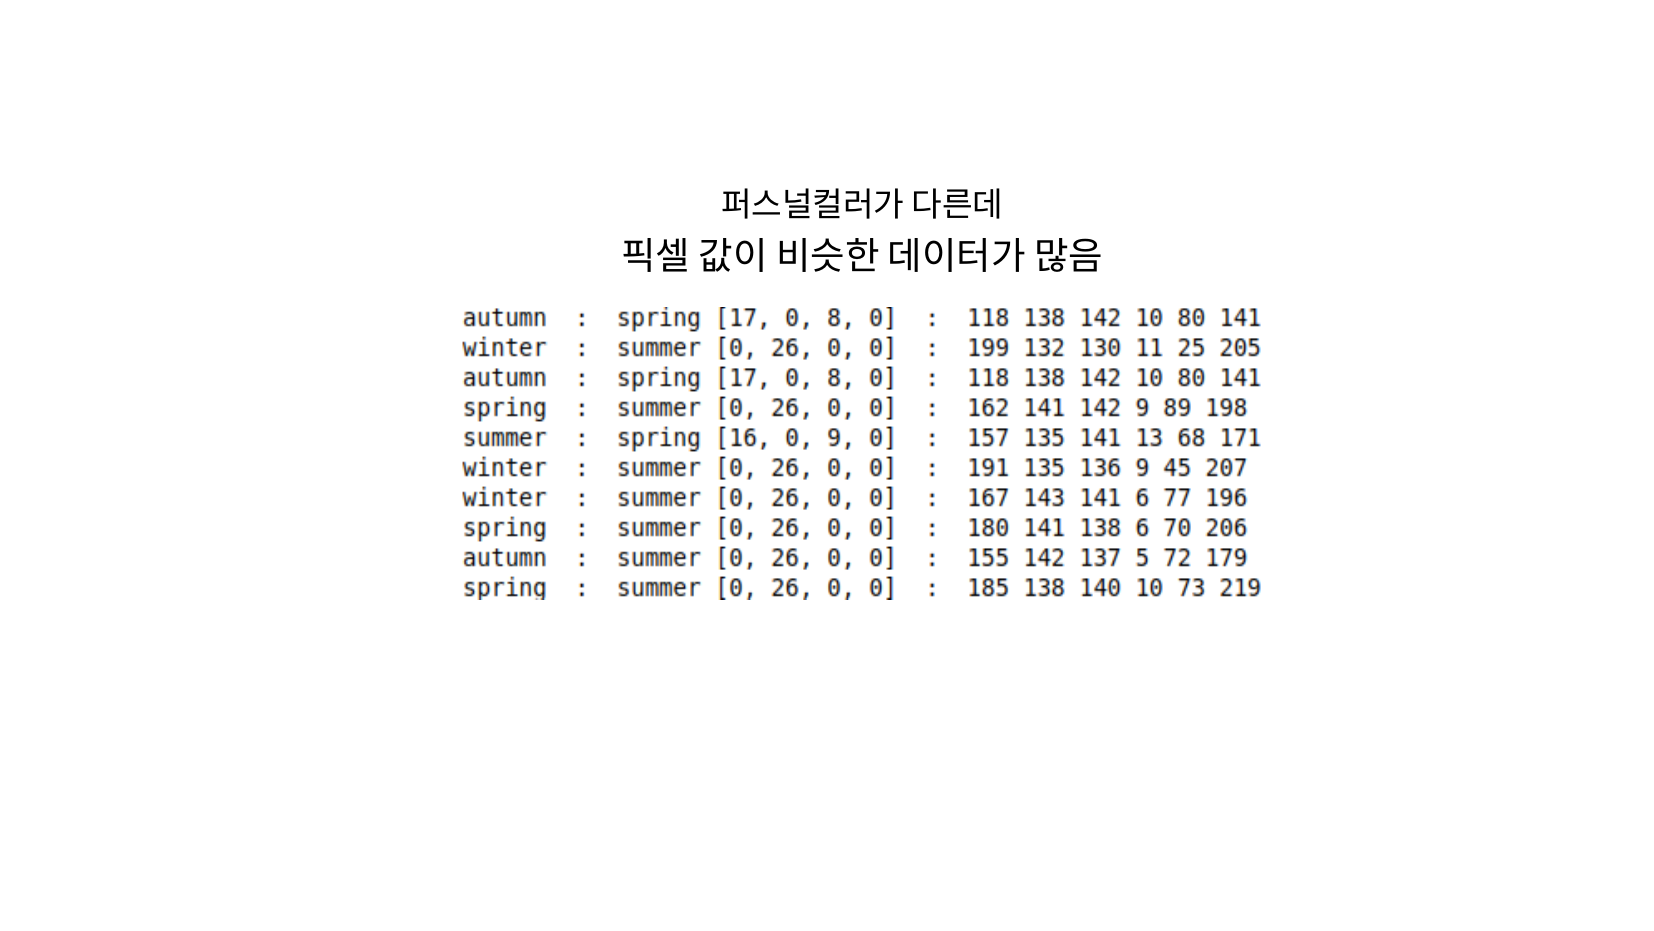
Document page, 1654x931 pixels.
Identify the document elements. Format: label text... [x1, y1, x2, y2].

text_box 퍼스널컬러가 다른데 픽셀 값이 비슷한 데이터가 많음 [262, 99, 1463, 457]
picture [443, 307, 1309, 601]
